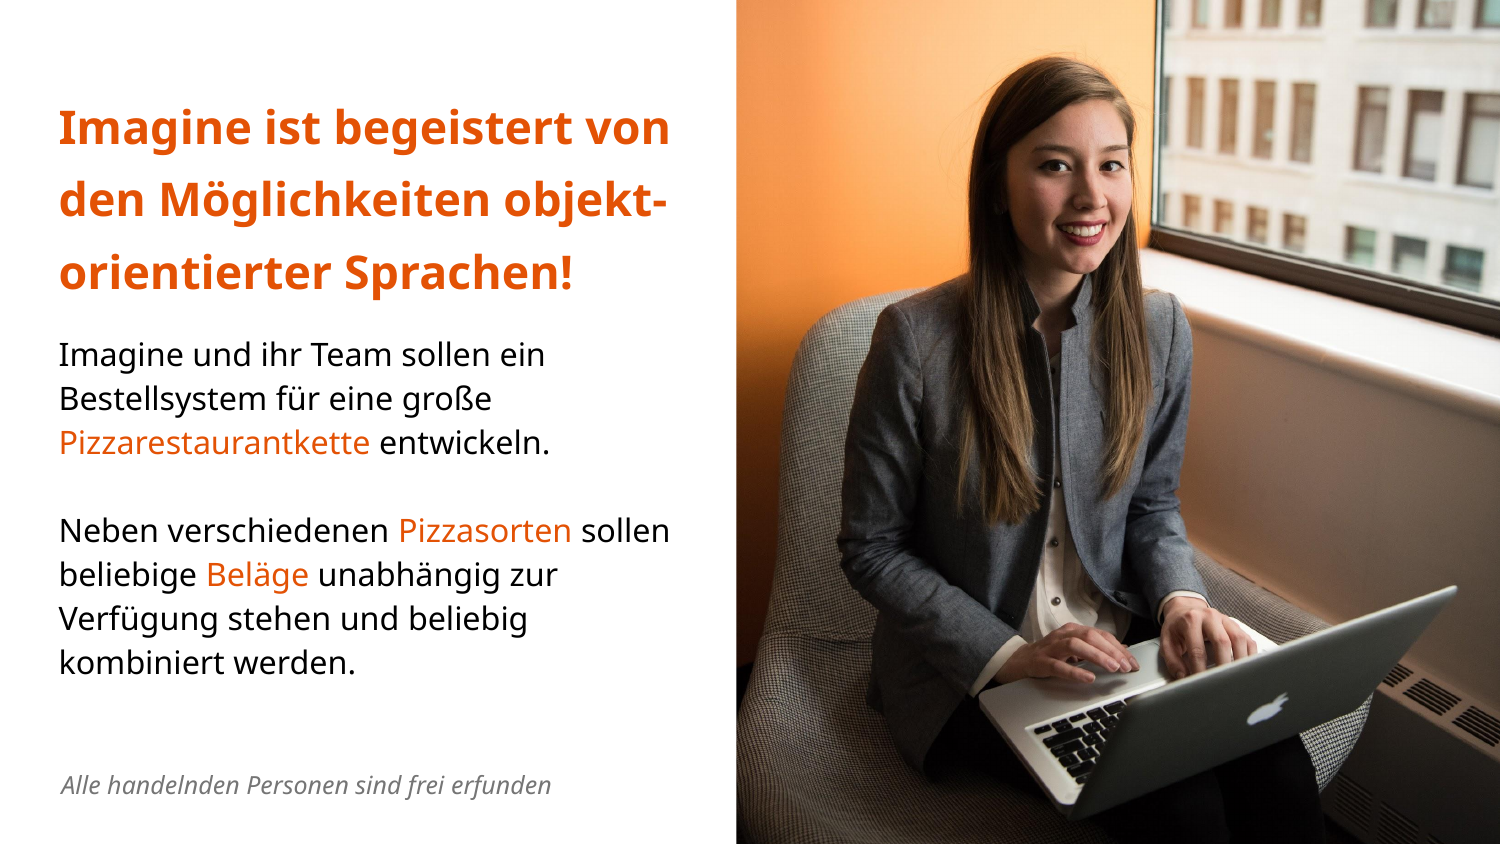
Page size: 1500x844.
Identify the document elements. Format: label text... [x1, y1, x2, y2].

subtitle Imagine ist begeistert von den Möglichkeiten objekt- orientierter Sprachen! Imagine und ihr Team sollen ein Bestellsystem für eine große Pizzarestaurantkette entwickeln. Neben verschiedenen Pizzasorten sollen beliebige Beläge unabhängig zur Verfügung stehen und beliebig kombiniert werden. [43, 69, 708, 699]
picture [736, 0, 1500, 844]
text_box Alle handelnden Personen sind frei erfunden [46, 763, 1071, 806]
